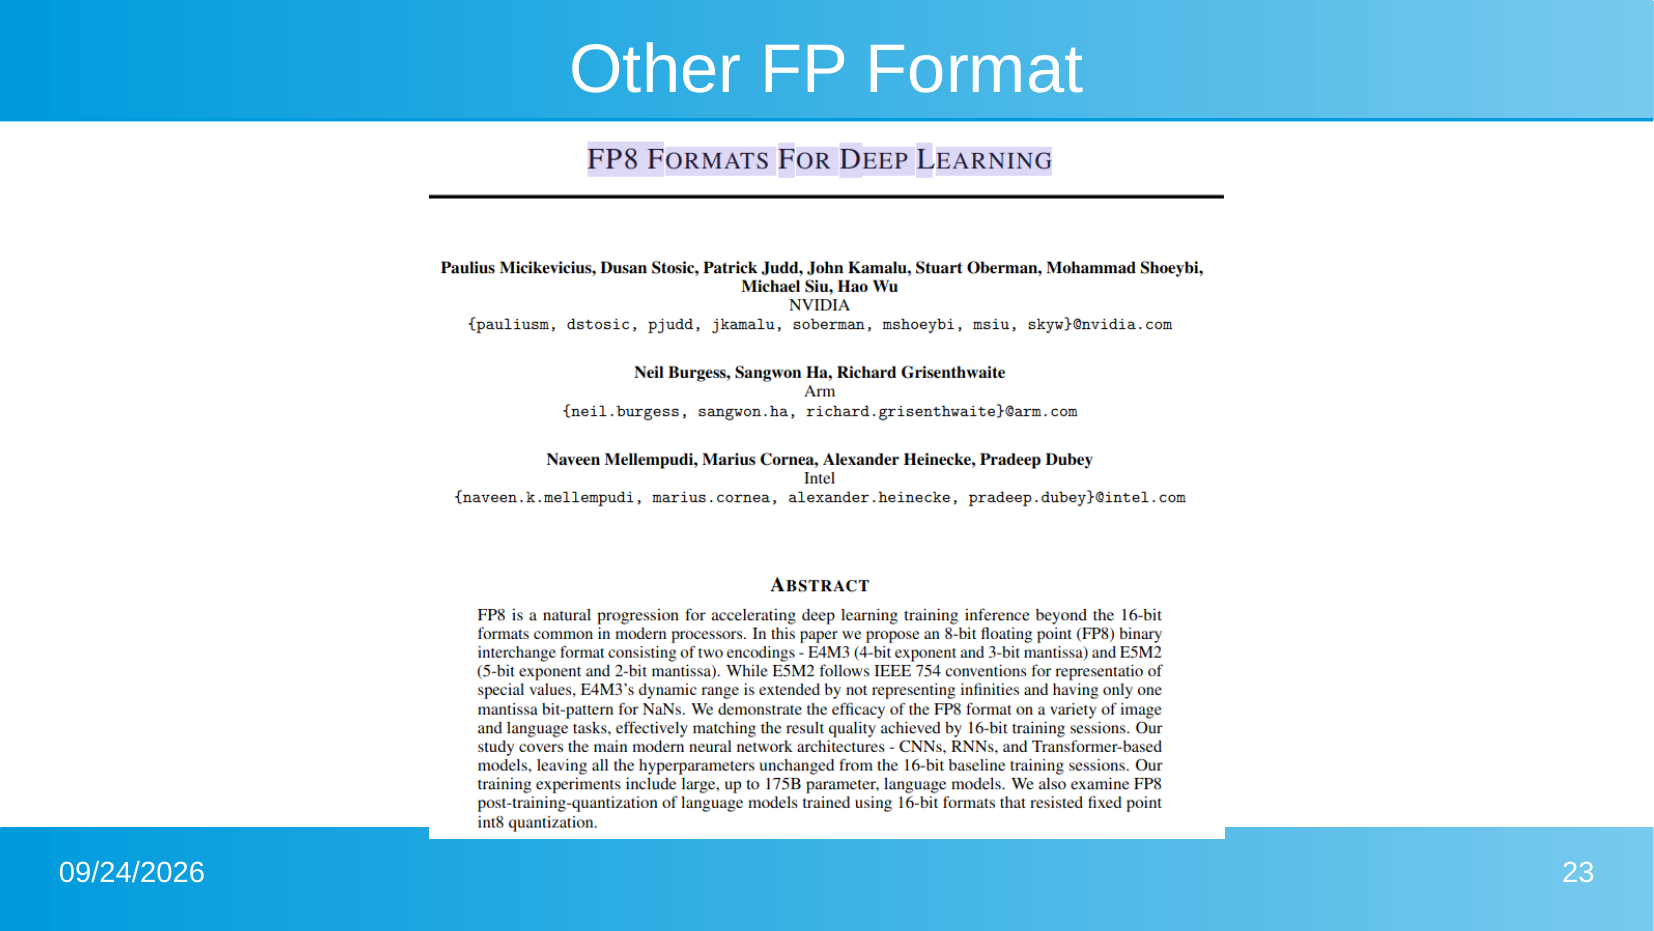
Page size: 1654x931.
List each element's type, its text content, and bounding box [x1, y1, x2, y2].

picture [429, 124, 1225, 839]
title Other FP Format [59, 29, 1595, 108]
